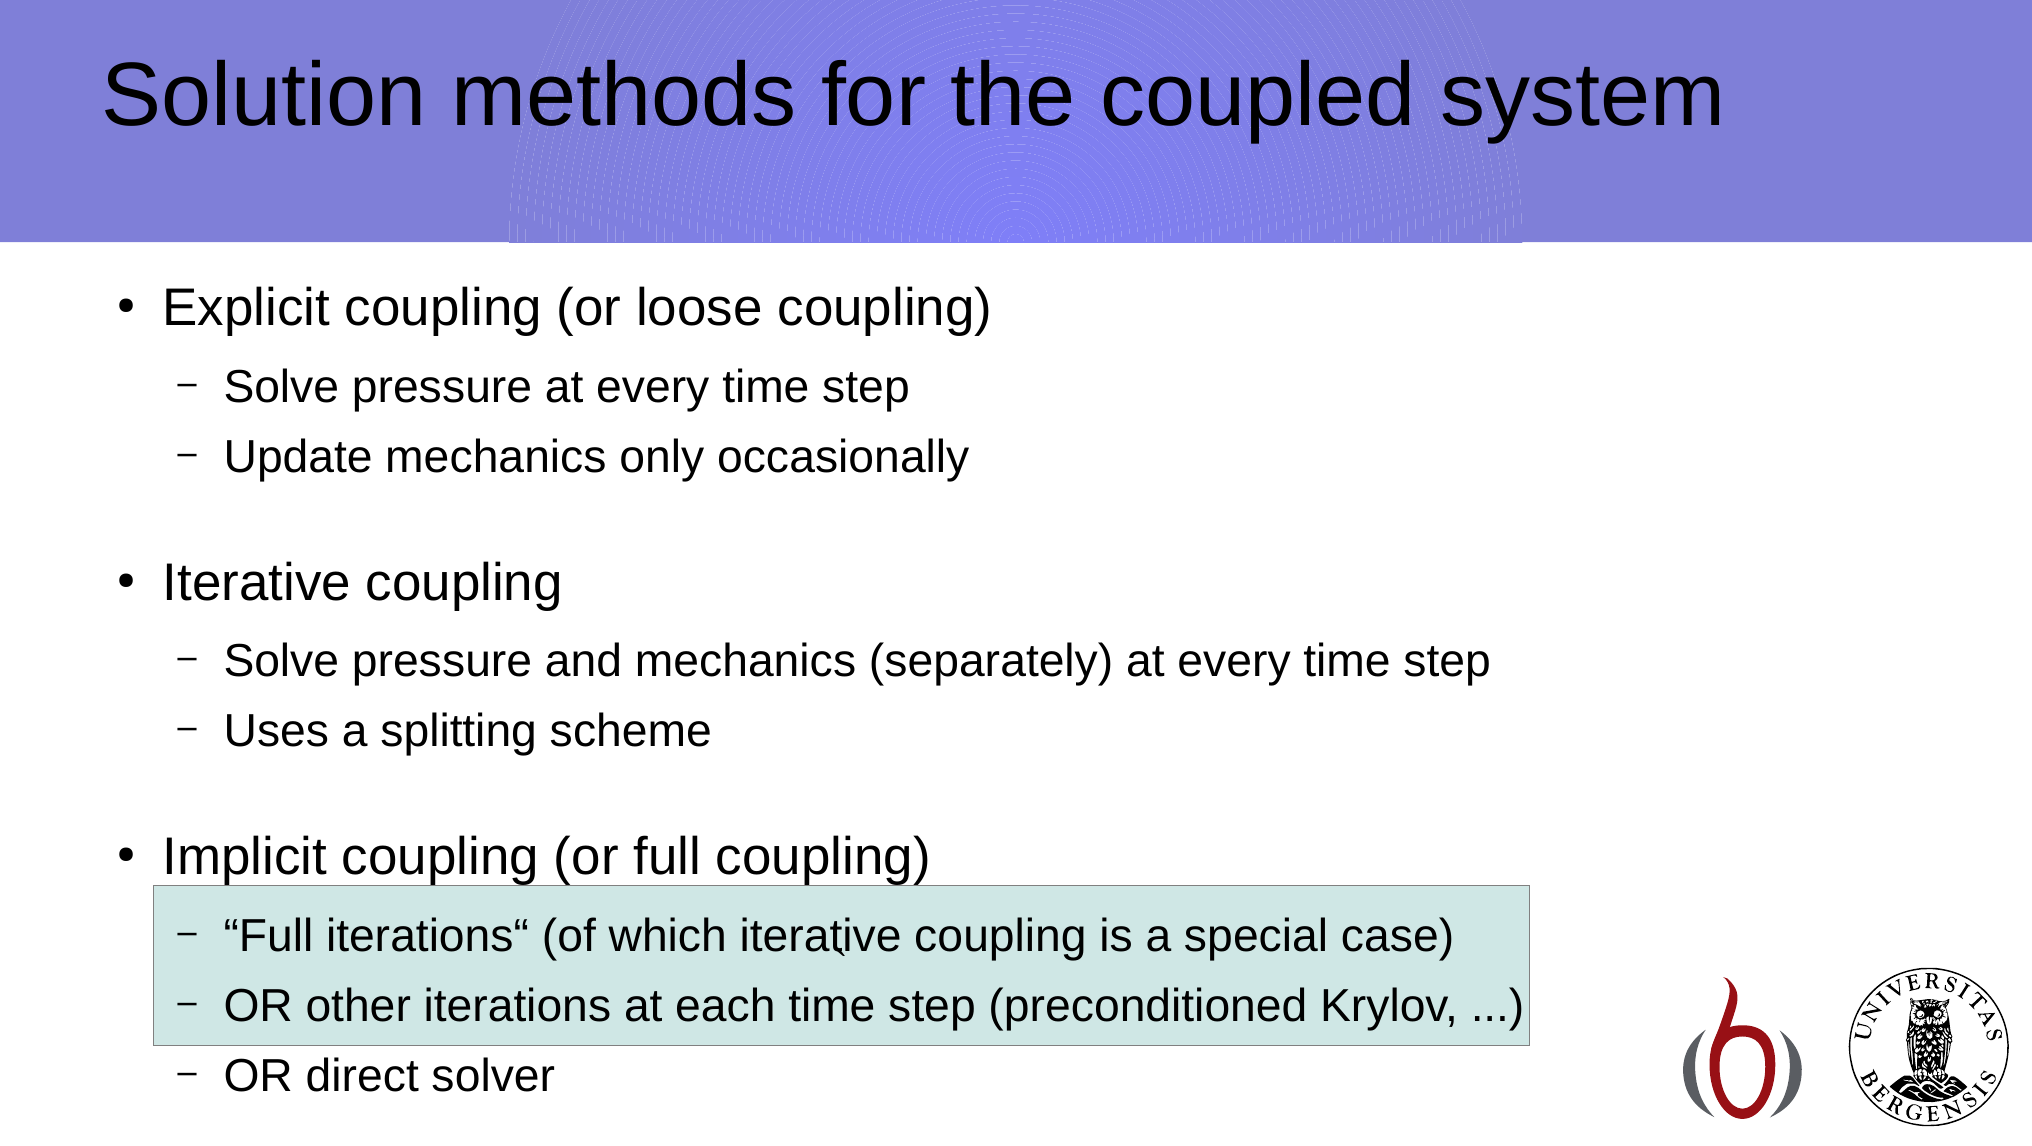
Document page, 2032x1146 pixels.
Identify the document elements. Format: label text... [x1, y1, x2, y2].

list Explicit coupling (or loose coupling) Solve pressure at every time step Update mechanics only occasionally Iterative coupling Solve pressure and mechanics (separately) at every time step Uses a splitting scheme Implicit coupling (or full coupling) “Full iterations“ (of which iterative coupling is a special case) OR other iterations at each time step (preconditioned Krylov, ...) OR direct solver [101, 277, 1930, 1105]
title Solution methods for the coupled system [101, 43, 1930, 145]
